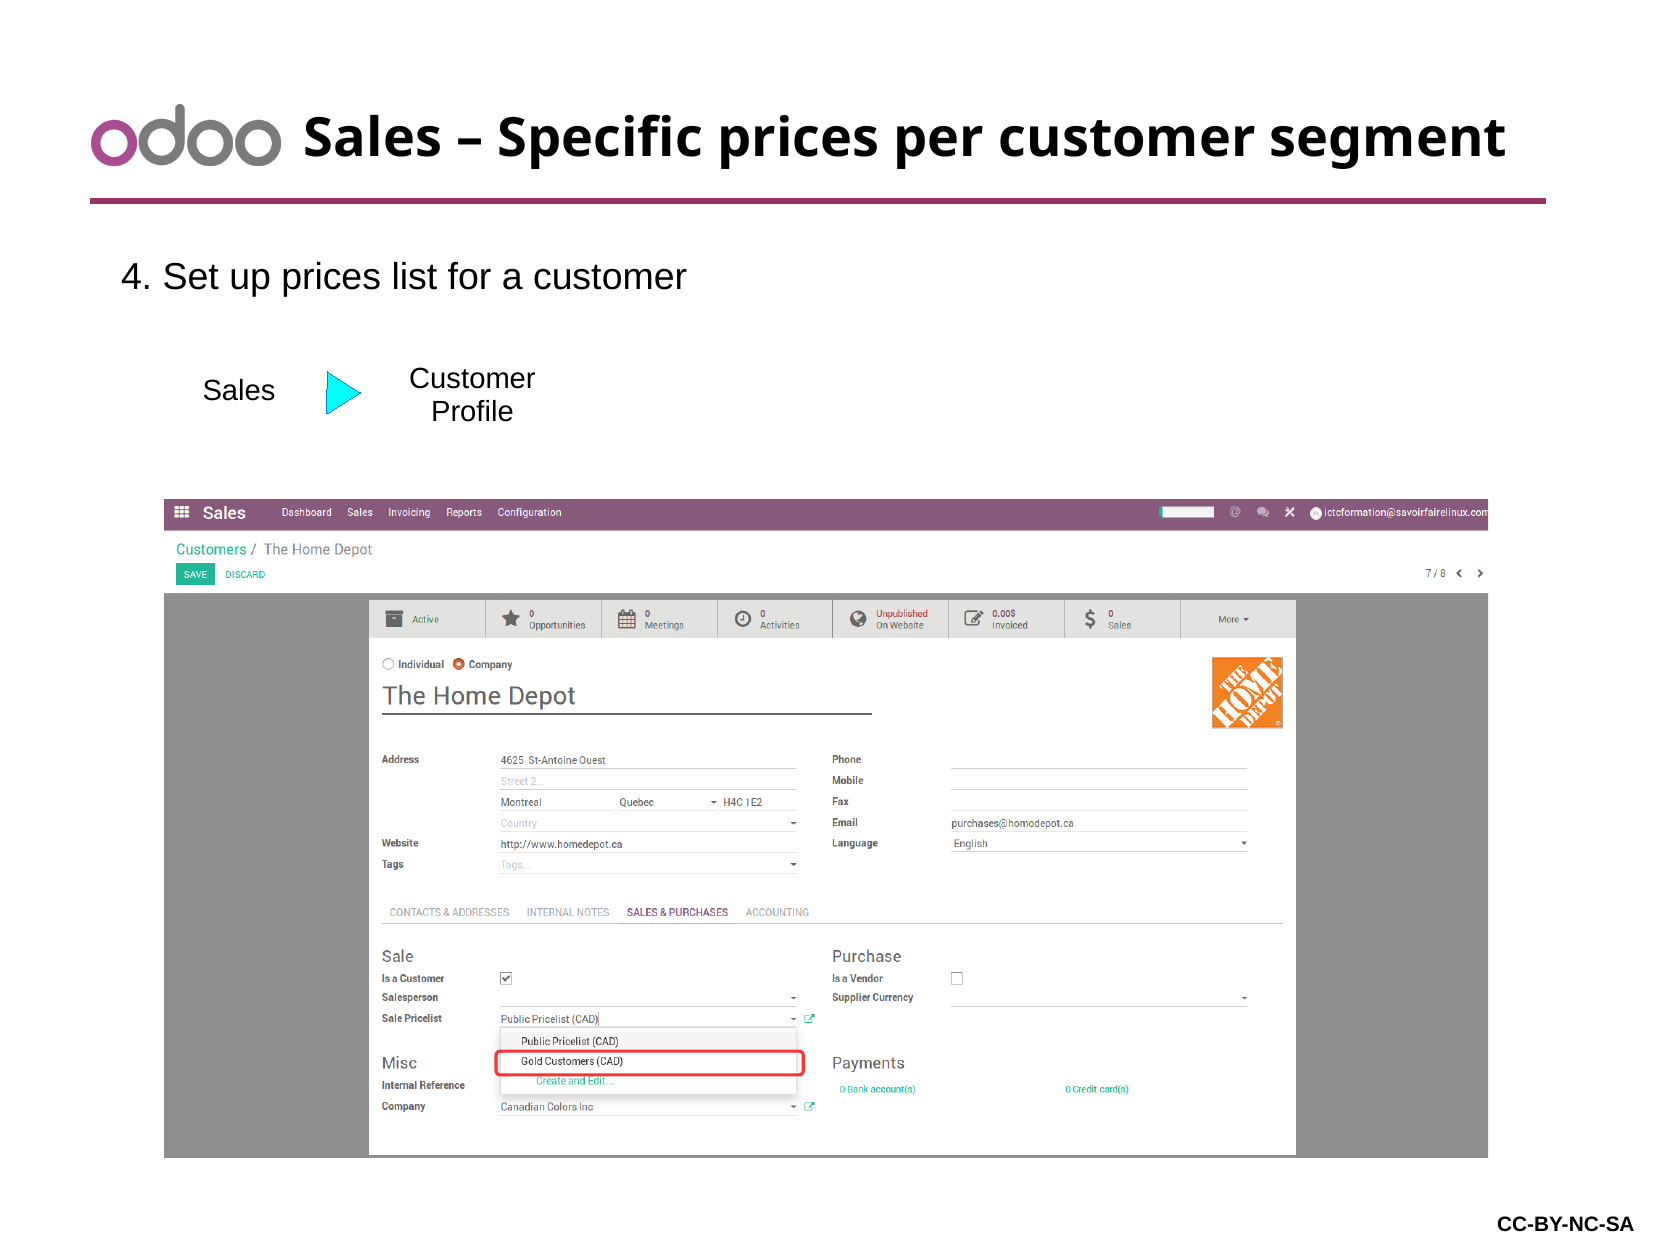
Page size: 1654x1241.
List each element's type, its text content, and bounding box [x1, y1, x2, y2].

picture [91, 104, 281, 166]
title Sales – Specific prices per customer segment [303, 31, 1567, 239]
text_box [326, 371, 361, 414]
text_box 4. Set up prices list for a customer [106, 248, 1441, 767]
text_box Customer Profile [372, 354, 573, 467]
text_box Sales [153, 366, 325, 424]
picture [164, 499, 1489, 1158]
text_box [496, 1051, 804, 1075]
text_box CC-BY-NC-SA [1482, 1204, 1654, 1241]
